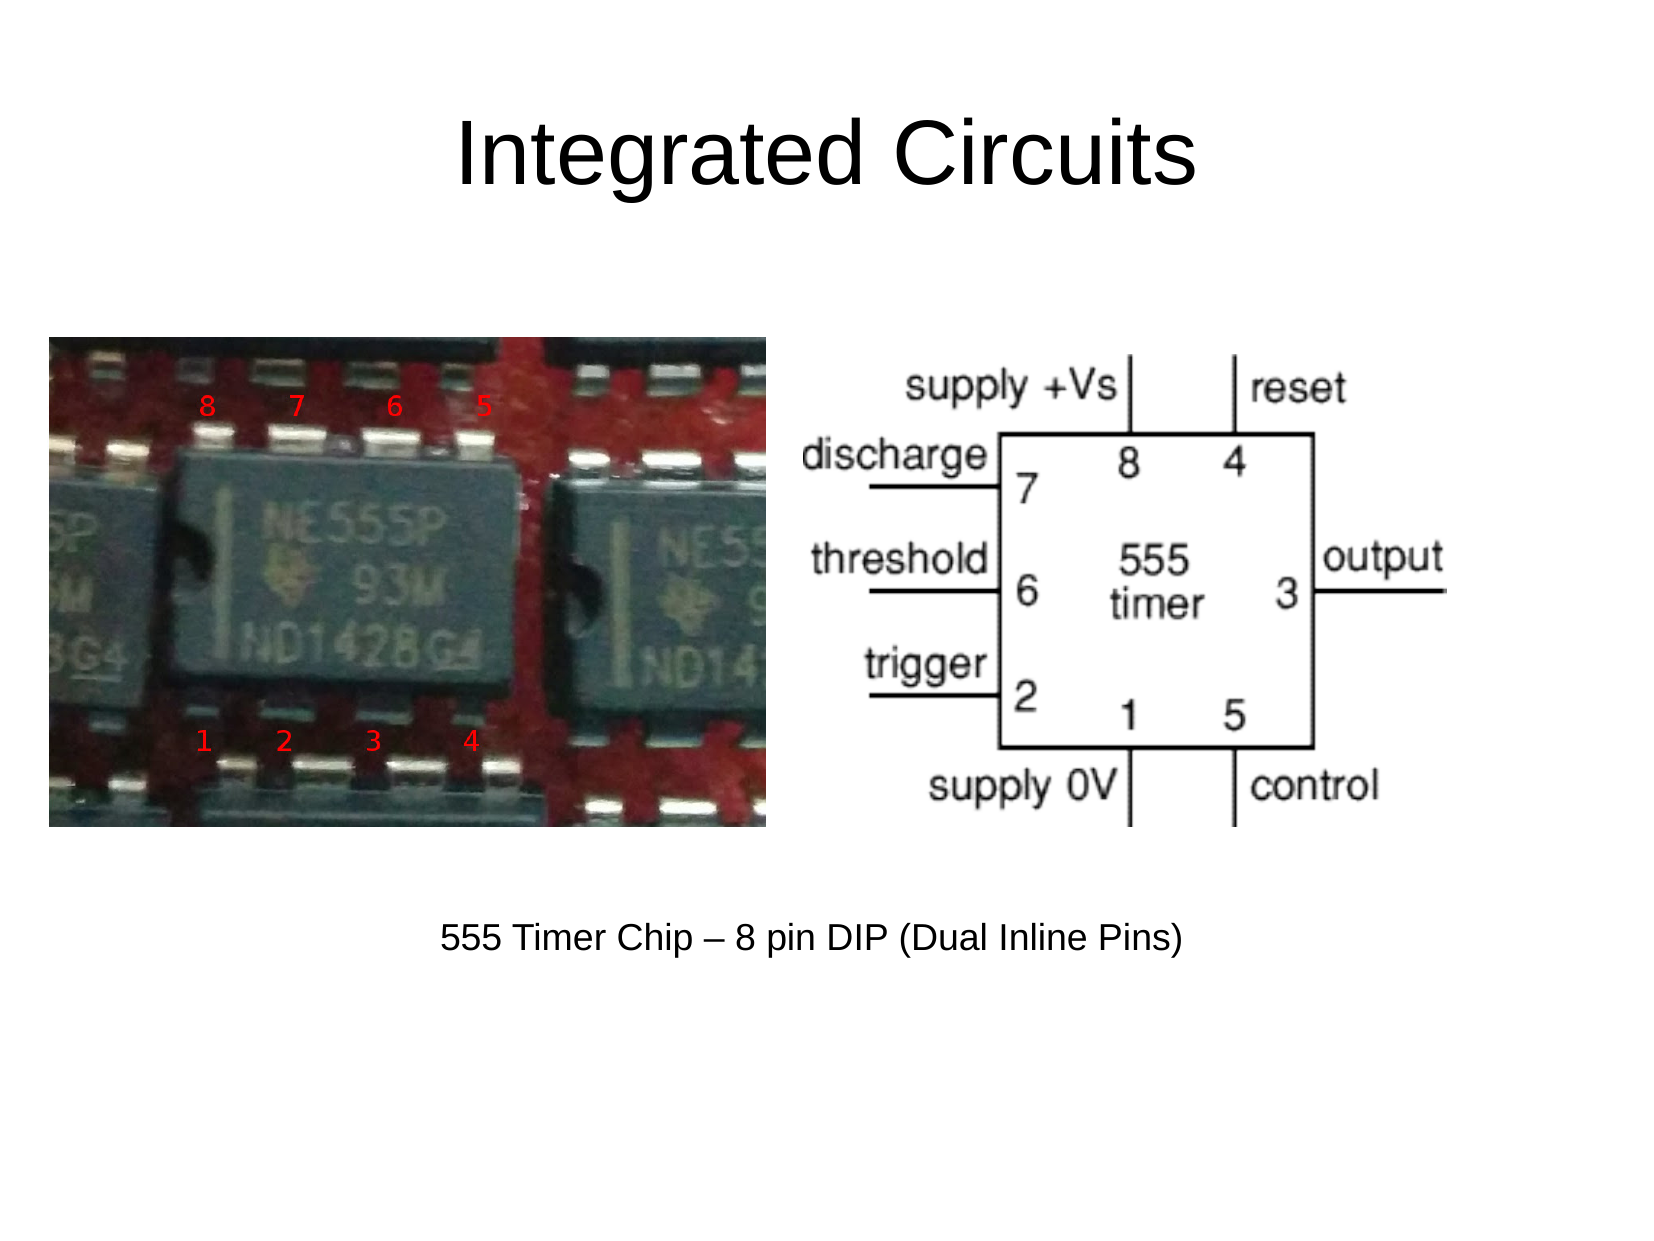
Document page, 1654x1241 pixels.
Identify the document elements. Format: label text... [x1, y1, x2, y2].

title Integrated Circuits [82, 49, 1571, 257]
picture [803, 354, 1447, 827]
text_box 555 Timer Chip – 8 pin DIP (Dual Inline Pins) [425, 909, 1199, 1075]
picture [47, 337, 766, 827]
